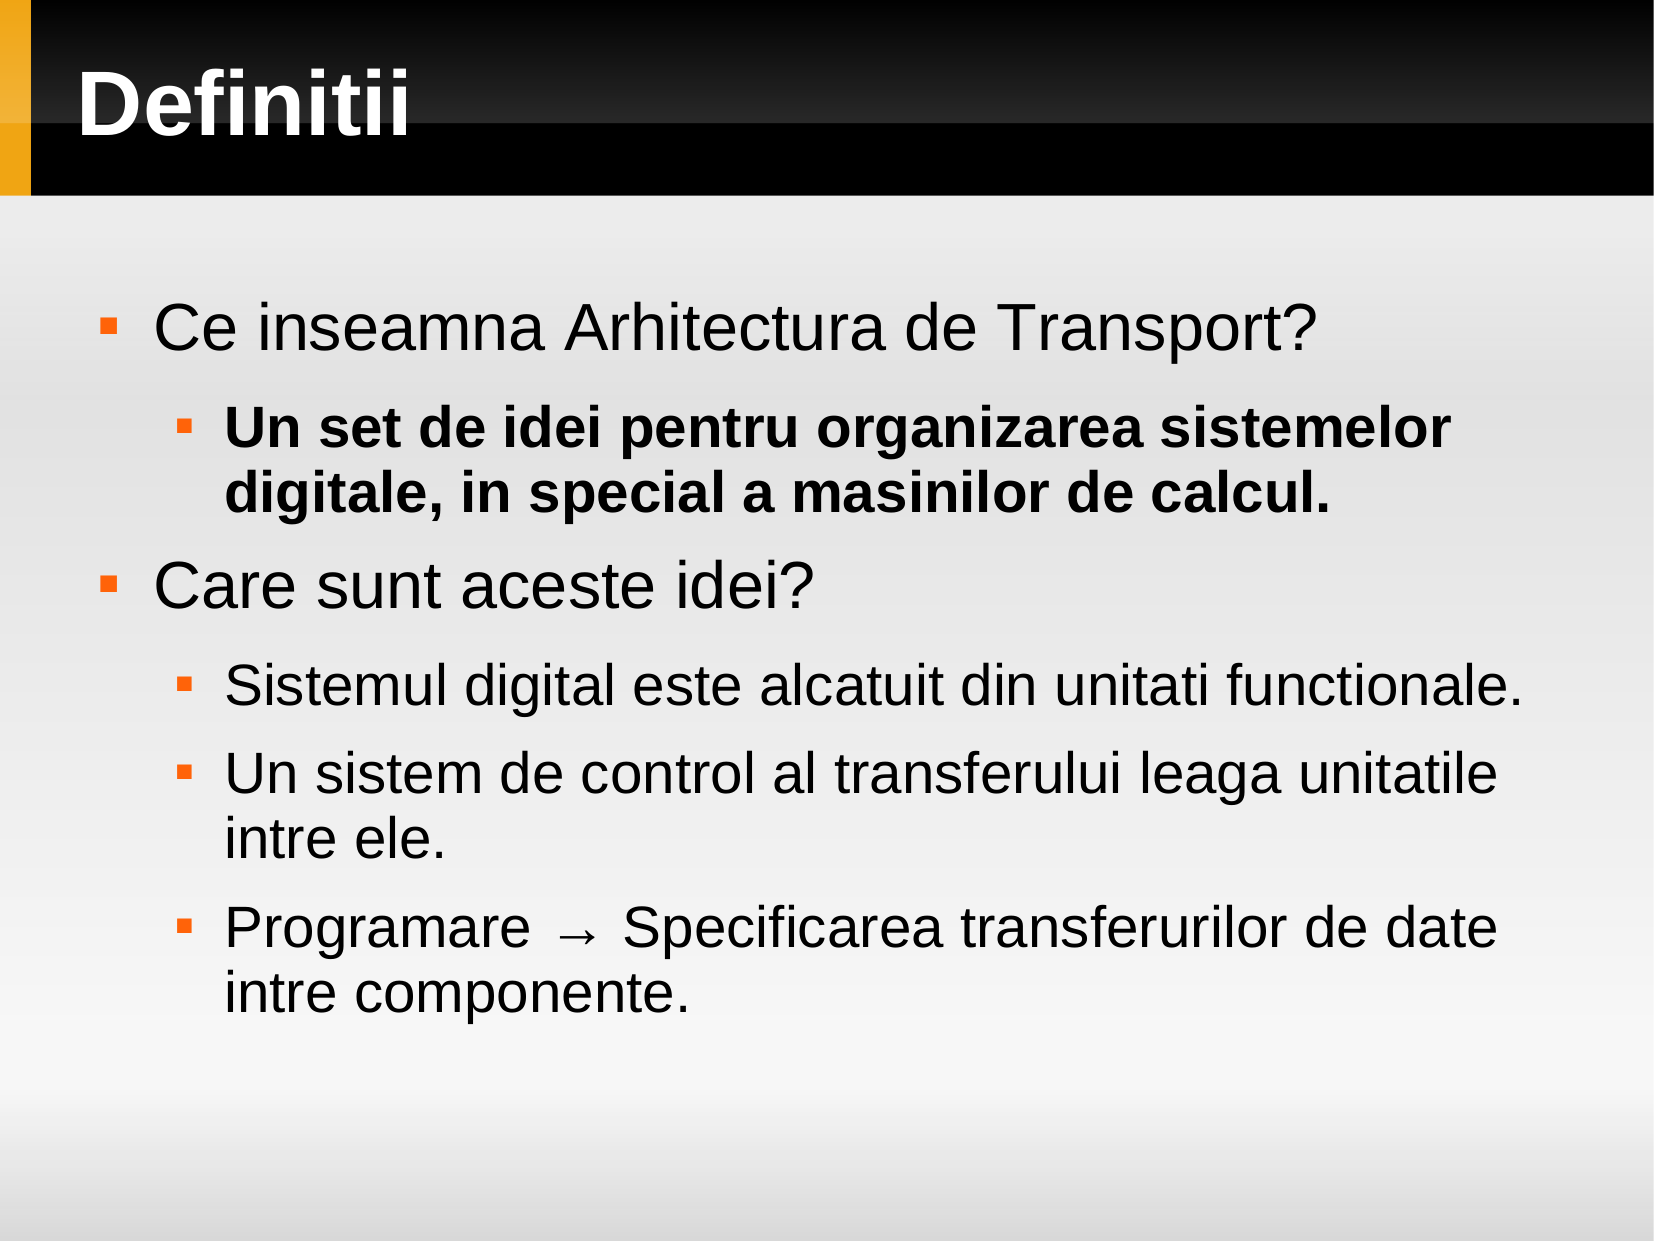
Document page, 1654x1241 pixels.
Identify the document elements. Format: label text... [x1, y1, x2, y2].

list Ce inseamna Arhitectura de Transport? Un set de idei pentru organizarea sistemelor digitale, in special a masinilor de calcul. Care sunt aceste idei? Sistemul digital este alcatuit din unitati functionale. Un sistem de control al transferului leaga unitatile intre ele. Programare → Specificarea transferurilor de date intre componente. [82, 290, 1571, 1094]
title Definitii [76, 0, 1565, 208]
picture [0, 0, 1654, 1241]
